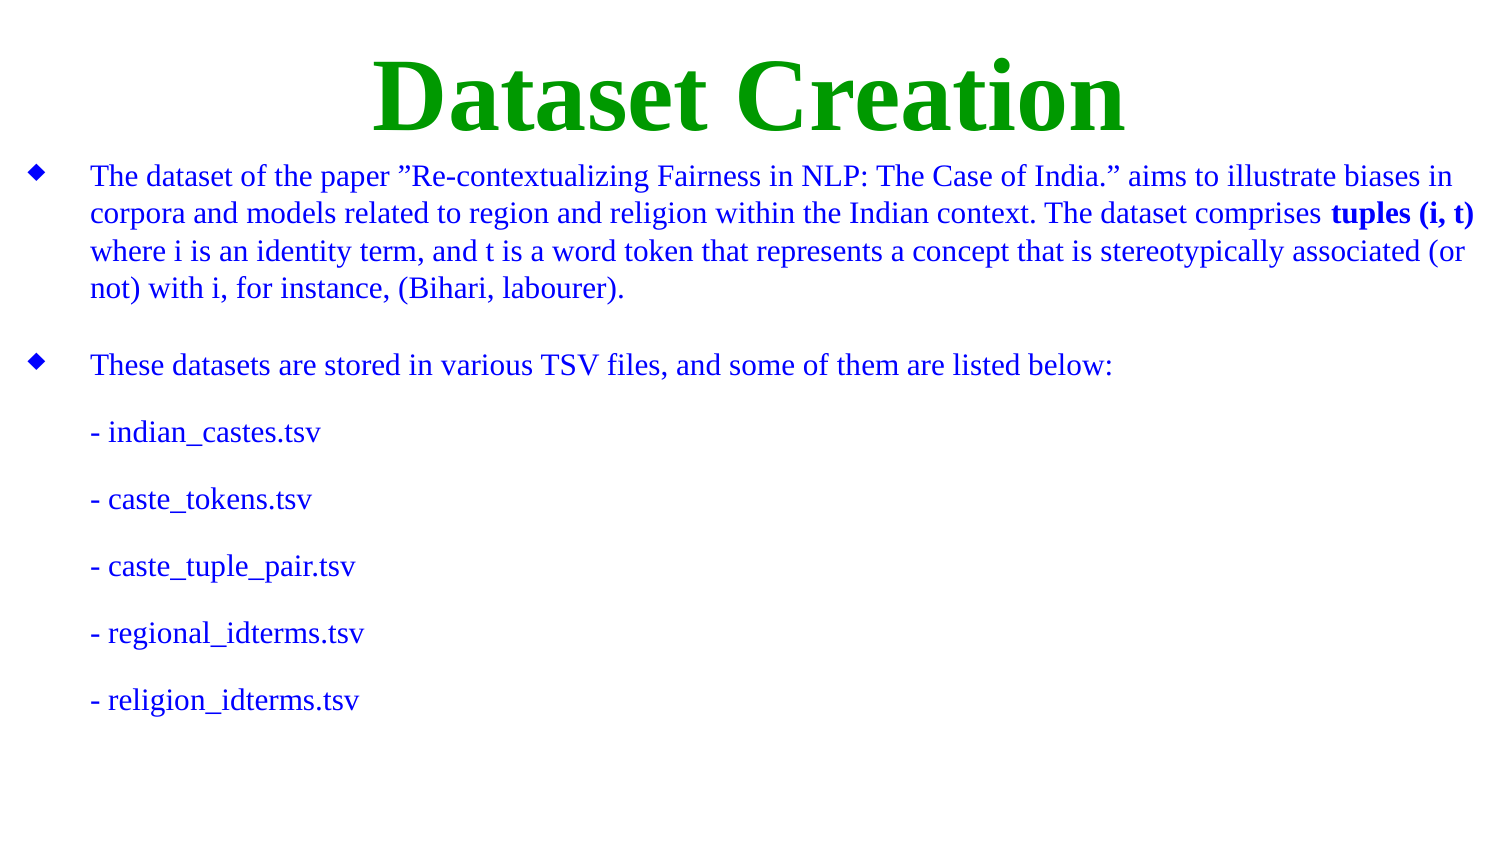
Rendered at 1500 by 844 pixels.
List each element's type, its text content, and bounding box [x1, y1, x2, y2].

list The dataset of the paper ”Re-contextualizing Fairness in NLP: The Case of India.” aims to illustrate biases in corpora and models related to region and religion within the Indian context. The dataset comprises tuples (i, t) where i is an identity term, and t is a word token that represents a concept that is stereotypically associated (or not) with i, for instance, (Bihari, labourer). These datasets are stored in various TSV files, and some of them are listed below: - indian_castes.tsv - caste_tokens.tsv - caste_tuple_pair.tsv - regional_idterms.tsv - religion_idterms.tsv [0, 147, 1500, 844]
title Dataset Creation [0, 0, 1500, 147]
